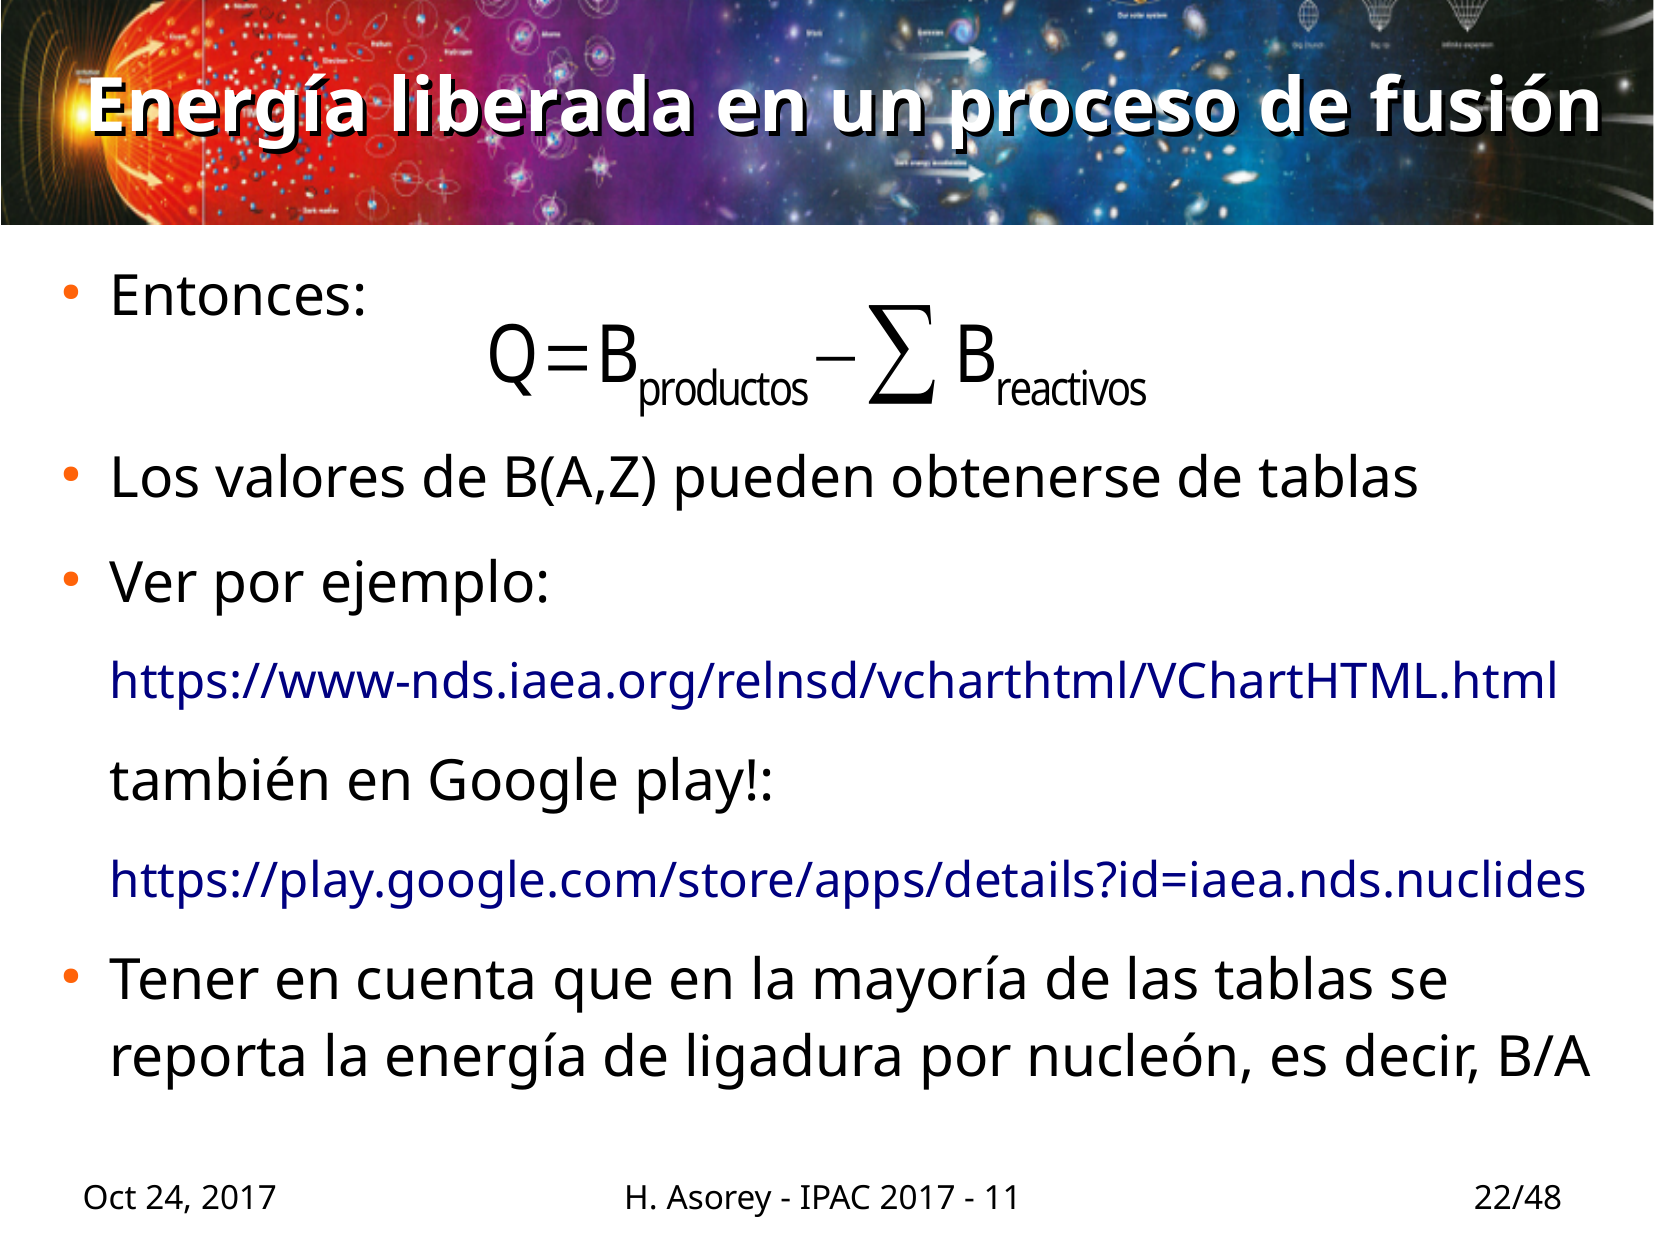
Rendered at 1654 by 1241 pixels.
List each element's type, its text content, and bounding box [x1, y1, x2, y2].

picture [1, 0, 1654, 225]
chart [480, 300, 1153, 418]
title Energía liberada en un proceso de fusión [45, 15, 1606, 191]
list Entonces: Los valores de B(A,Z) pueden obtenerse de tablas Ver por ejemplo: https://www-nds.iaea.org/relnsd/vcharthtml/VChartHTML.html también en Google play!: https://play.google.com/store/apps/details?id=iaea.nds.nuclides Tener en cuenta que en la mayoría de las tablas se reporta la energía de ligadura por nucleón, es decir, B/A [45, 255, 1606, 1156]
